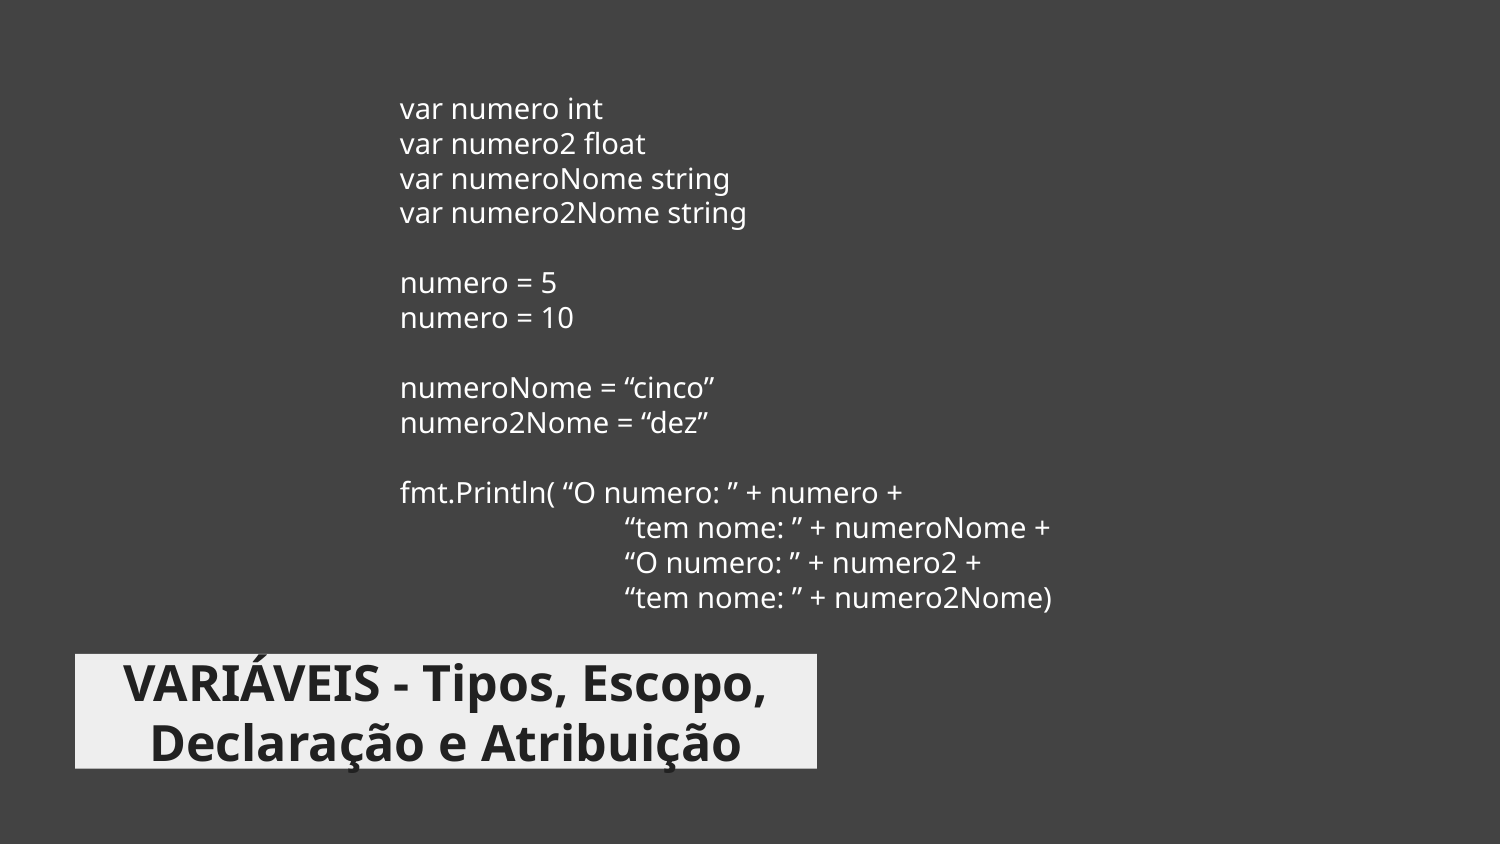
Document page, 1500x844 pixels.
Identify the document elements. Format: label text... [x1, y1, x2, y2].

text_box var numero int var numero2 float var numeroNome string var numero2Nome string numero = 5 numero = 10 numeroNome = “cinco” numero2Nome = “dez” fmt.Println( “O numero: ” + numero + “tem nome: ” + numeroNome + “O numero: ” + numero2 + “tem nome: ” + numero2Nome) [384, 75, 1127, 645]
list VARIÁVEIS - Tipos, Escopo, Declaração e Atribuição [75, 653, 817, 769]
